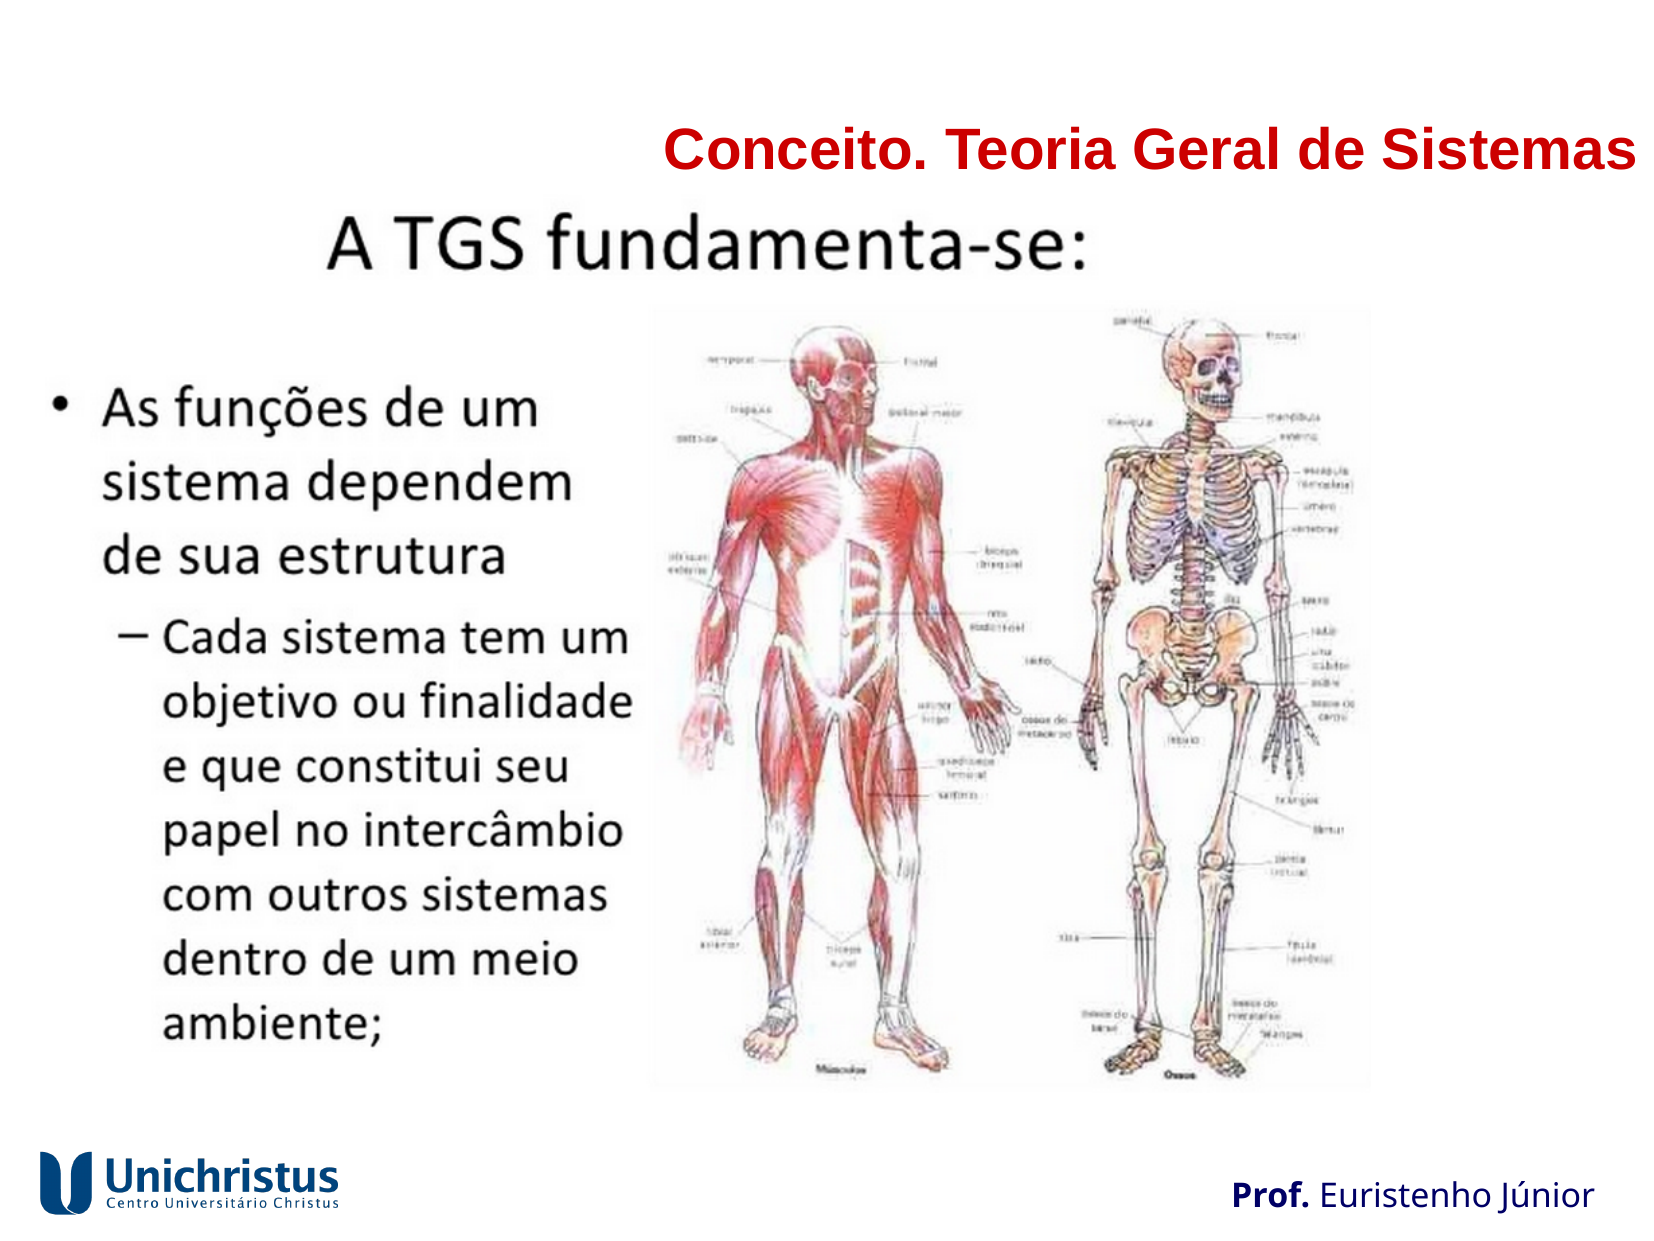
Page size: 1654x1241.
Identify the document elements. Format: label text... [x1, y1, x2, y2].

picture [35, 1148, 343, 1217]
text_box Prof. Euristenho Júnior [1216, 1163, 1654, 1224]
text_box Conceito. Teoria Geral de Sistemas [649, 109, 1654, 189]
picture [24, 188, 1371, 1093]
